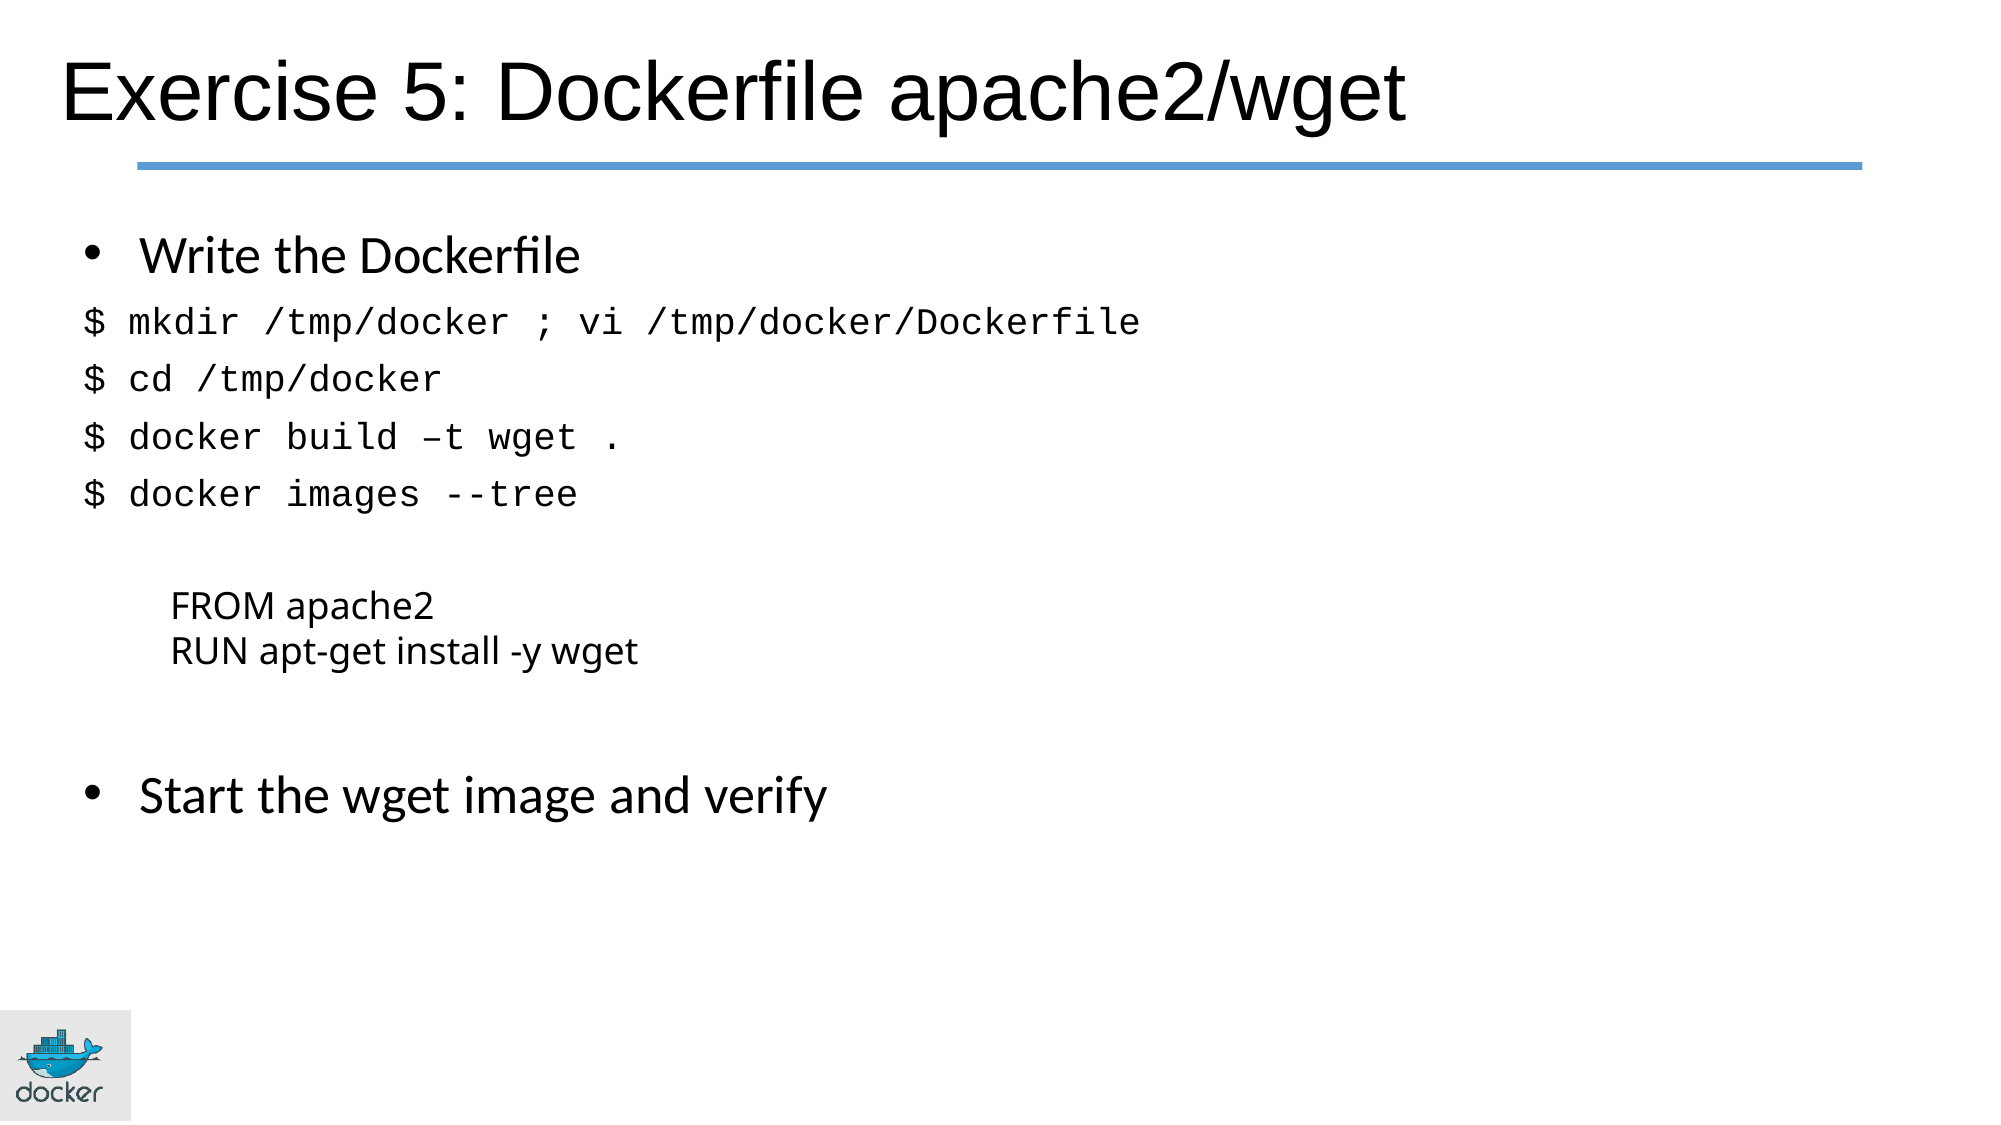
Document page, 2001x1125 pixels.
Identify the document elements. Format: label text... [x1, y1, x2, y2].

text_box Write the Dockerfile $ mkdir /tmp/docker ; vi /tmp/docker/Dockerfile $ cd /tmp/docker $ docker build –t wget . $ docker images --tree Start the wget image and verify [68, 211, 1869, 1022]
text_box Exercise 5: Dockerfile apache2/wget [45, 30, 1882, 145]
picture [0, 1010, 131, 1121]
text_box FROM apache2 RUN apt-get install -y wget [155, 574, 866, 680]
